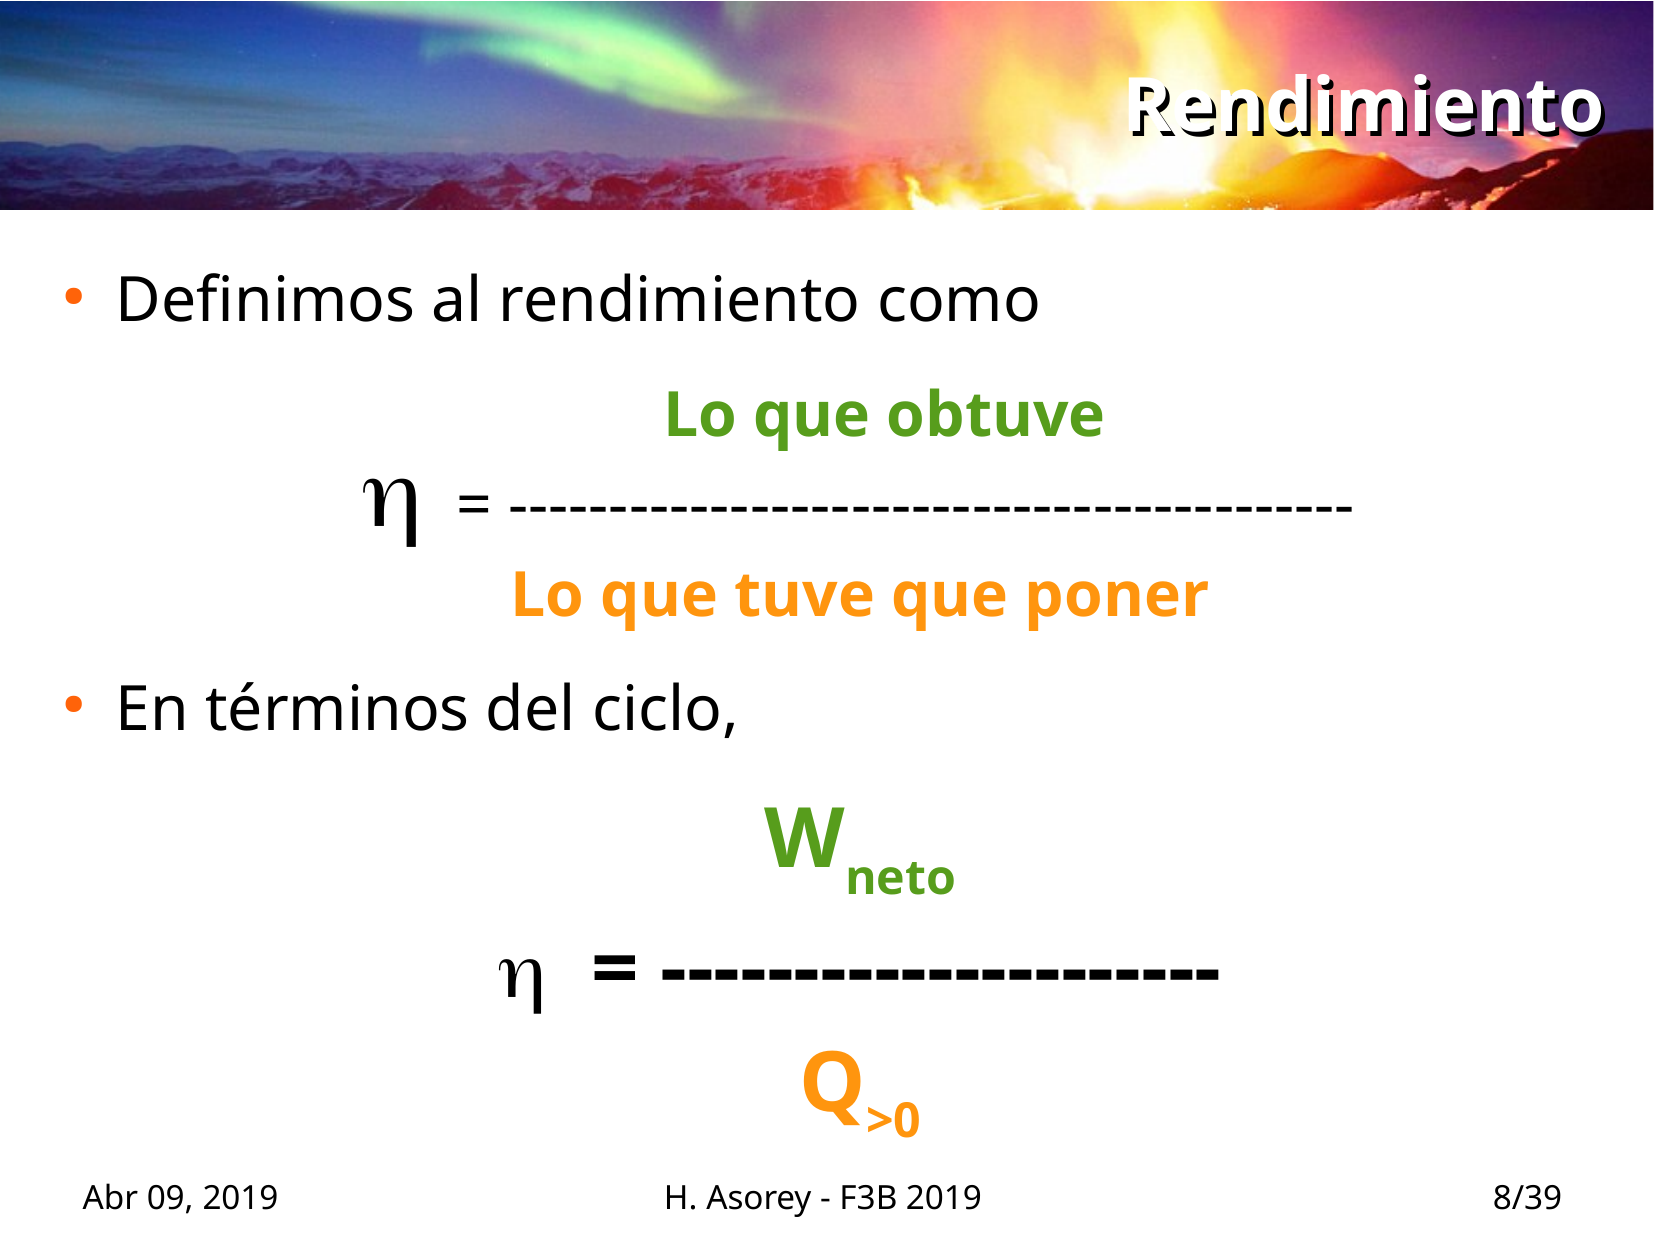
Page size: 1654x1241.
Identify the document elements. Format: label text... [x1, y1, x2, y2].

picture [0, 1, 1654, 210]
list Definimos al rendimiento como Lo que obtuve h = ------------------------------------------ Lo que tuve que poner En términos del ciclo, Wneto h = --------------------- Q>0 [45, 255, 1606, 1156]
title Rendimiento [45, 15, 1606, 191]
